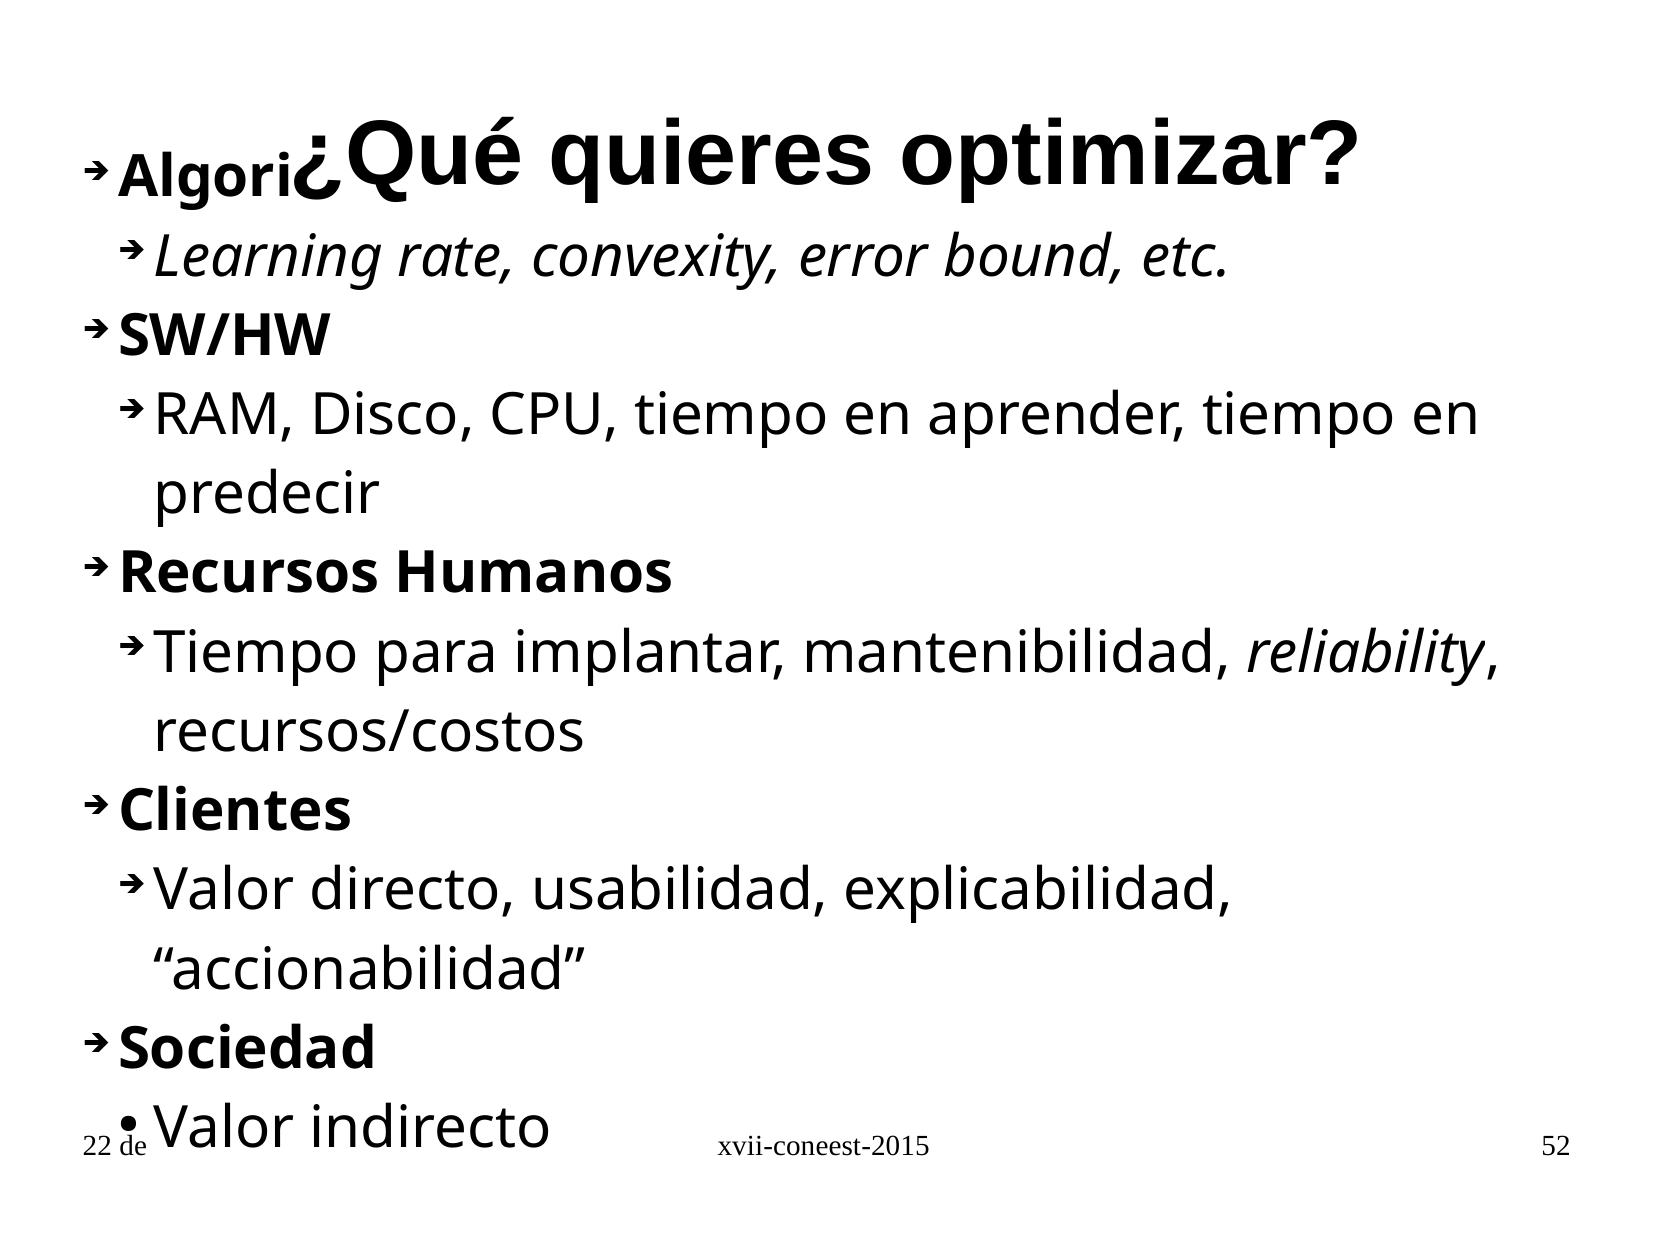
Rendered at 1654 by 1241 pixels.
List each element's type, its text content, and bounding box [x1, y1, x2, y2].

title ¿Qué quieres optimizar? [82, 49, 1571, 257]
subtitle Algoritmo Learning rate, convexity, error bound, etc. SW/HW RAM, Disco, CPU, tiempo en aprender, tiempo en predecir Recursos Humanos Tiempo para implantar, mantenibilidad, reliability, recursos/costos Clientes Valor directo, usabilidad, explicabilidad, “accionabilidad” Sociedad Valor indirecto [82, 258, 1571, 1041]
